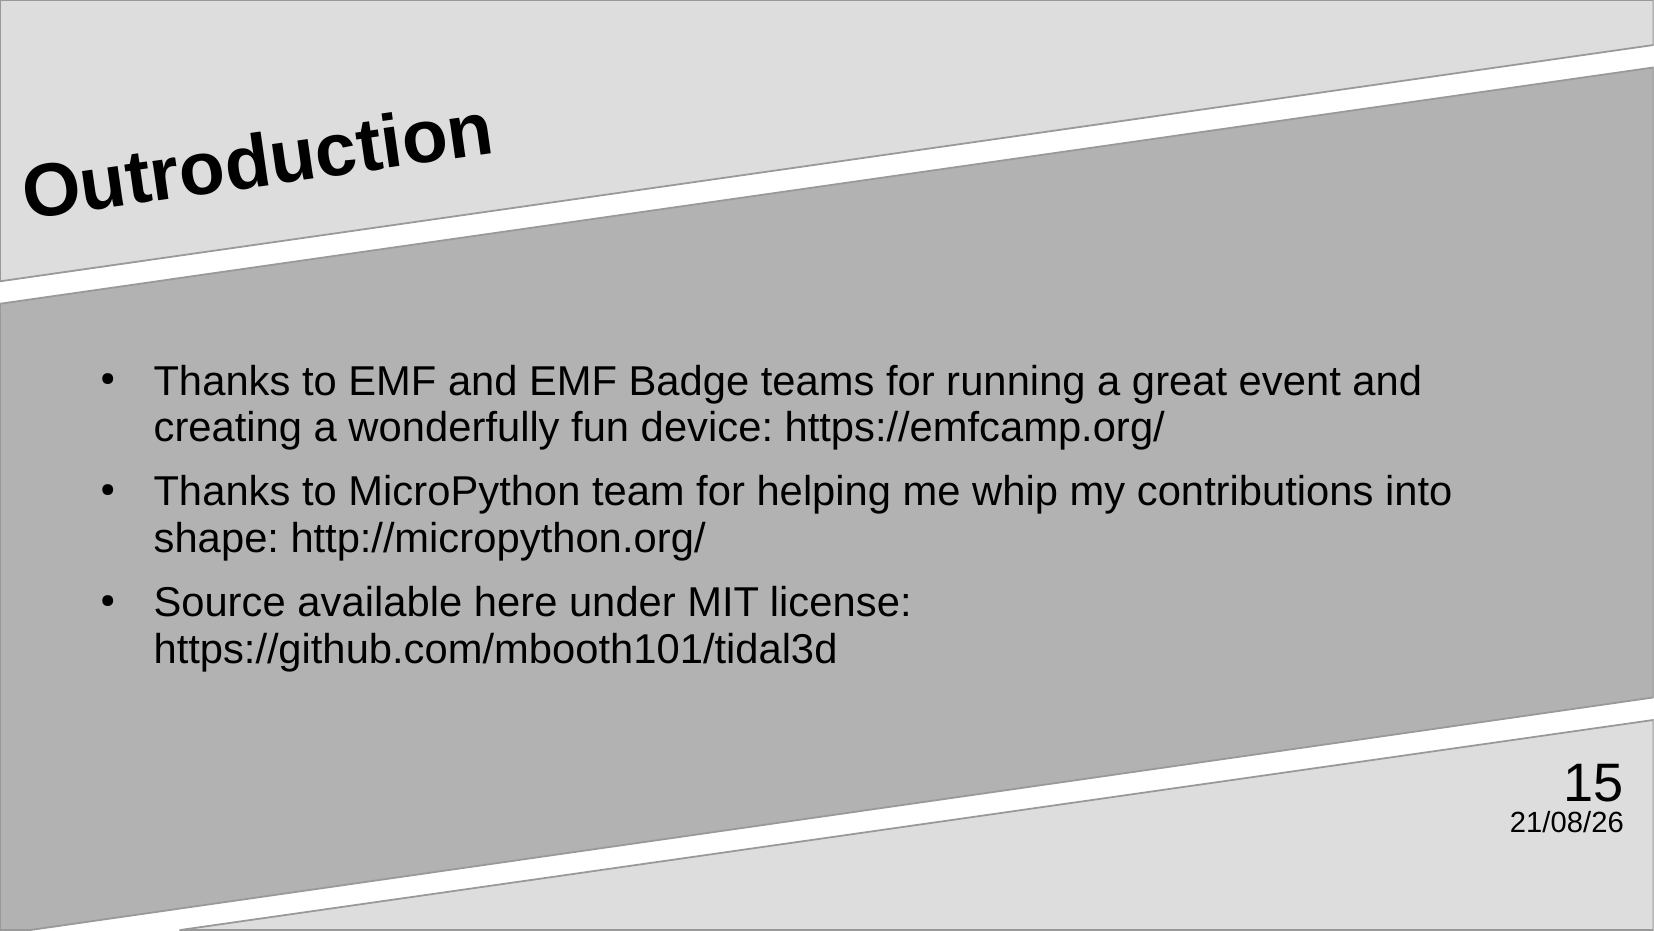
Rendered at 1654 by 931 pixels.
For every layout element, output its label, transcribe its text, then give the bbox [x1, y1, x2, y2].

title Outroduction [11, 0, 1496, 272]
list Thanks to EMF and EMF Badge teams for running a great event and creating a wonderfully fun device: https://emfcamp.org/ Thanks to MicroPython team for helping me whip my contributions into shape: http://micropython.org/ Source available here under MIT license: https://github.com/mbooth101/tidal3d [82, 292, 1538, 833]
